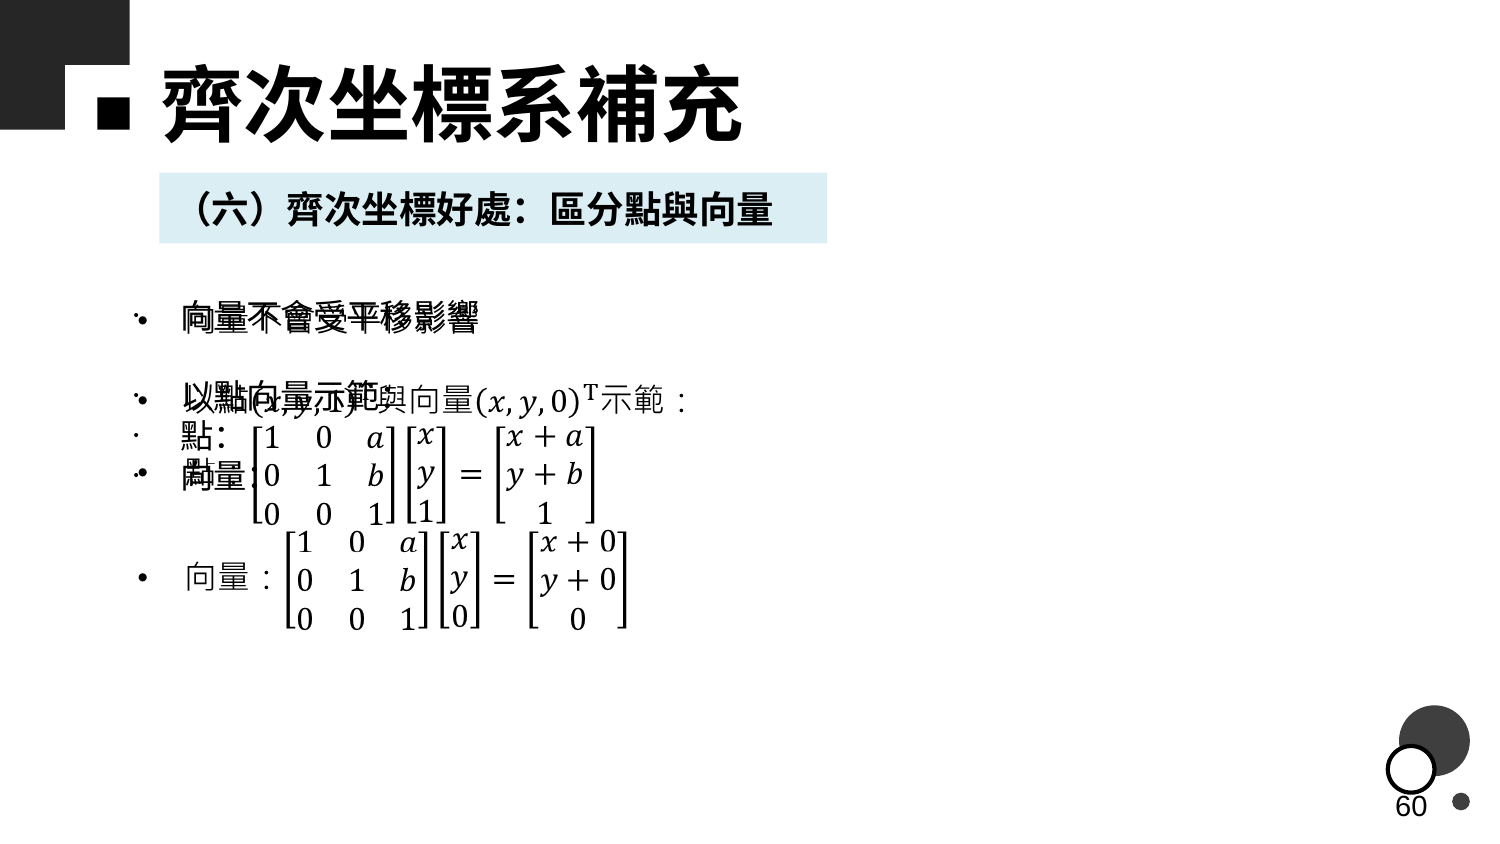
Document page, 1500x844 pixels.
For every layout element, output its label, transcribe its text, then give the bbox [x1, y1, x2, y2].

text_box [1387, 705, 1470, 782]
text_box （六）齊次坐標好處：區分點與向量 [159, 172, 827, 244]
text_box 齊次坐標系補充 [145, 32, 845, 173]
text_box [0, 0, 130, 130]
text_box [1452, 792, 1470, 811]
text_box [97, 97, 130, 130]
slide_number <number> [1092, 782, 1443, 827]
text_box [118, 288, 925, 640]
